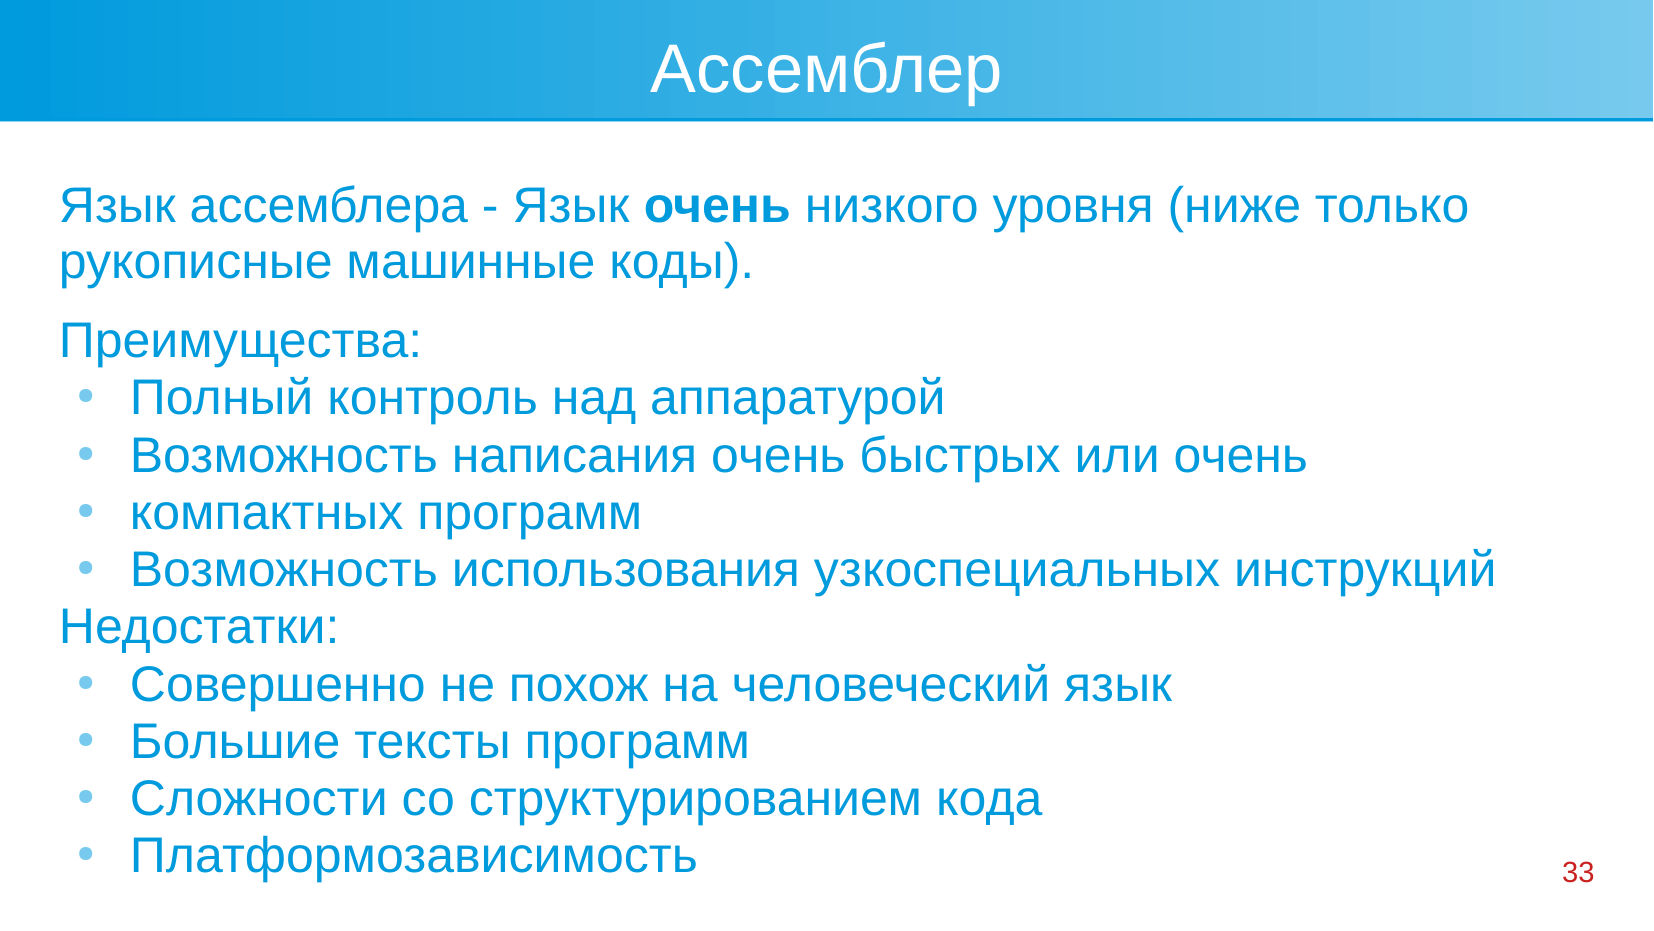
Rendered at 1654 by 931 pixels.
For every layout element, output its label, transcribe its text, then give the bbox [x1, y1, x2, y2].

title Ассемблер [59, 29, 1595, 108]
list Язык ассемблера - Язык очень низкого уровня (ниже только рукописные машинные коды). Преимущества: Полный контроль над аппаратурой Возможность написания очень быстрых или очень компактных программ Возможность использования узкоспециальных инструкций Недостатки: Совершенно не похож на человеческий язык Большие тексты программ Сложности со структурированием кода Платформозависимость [59, 177, 1595, 901]
